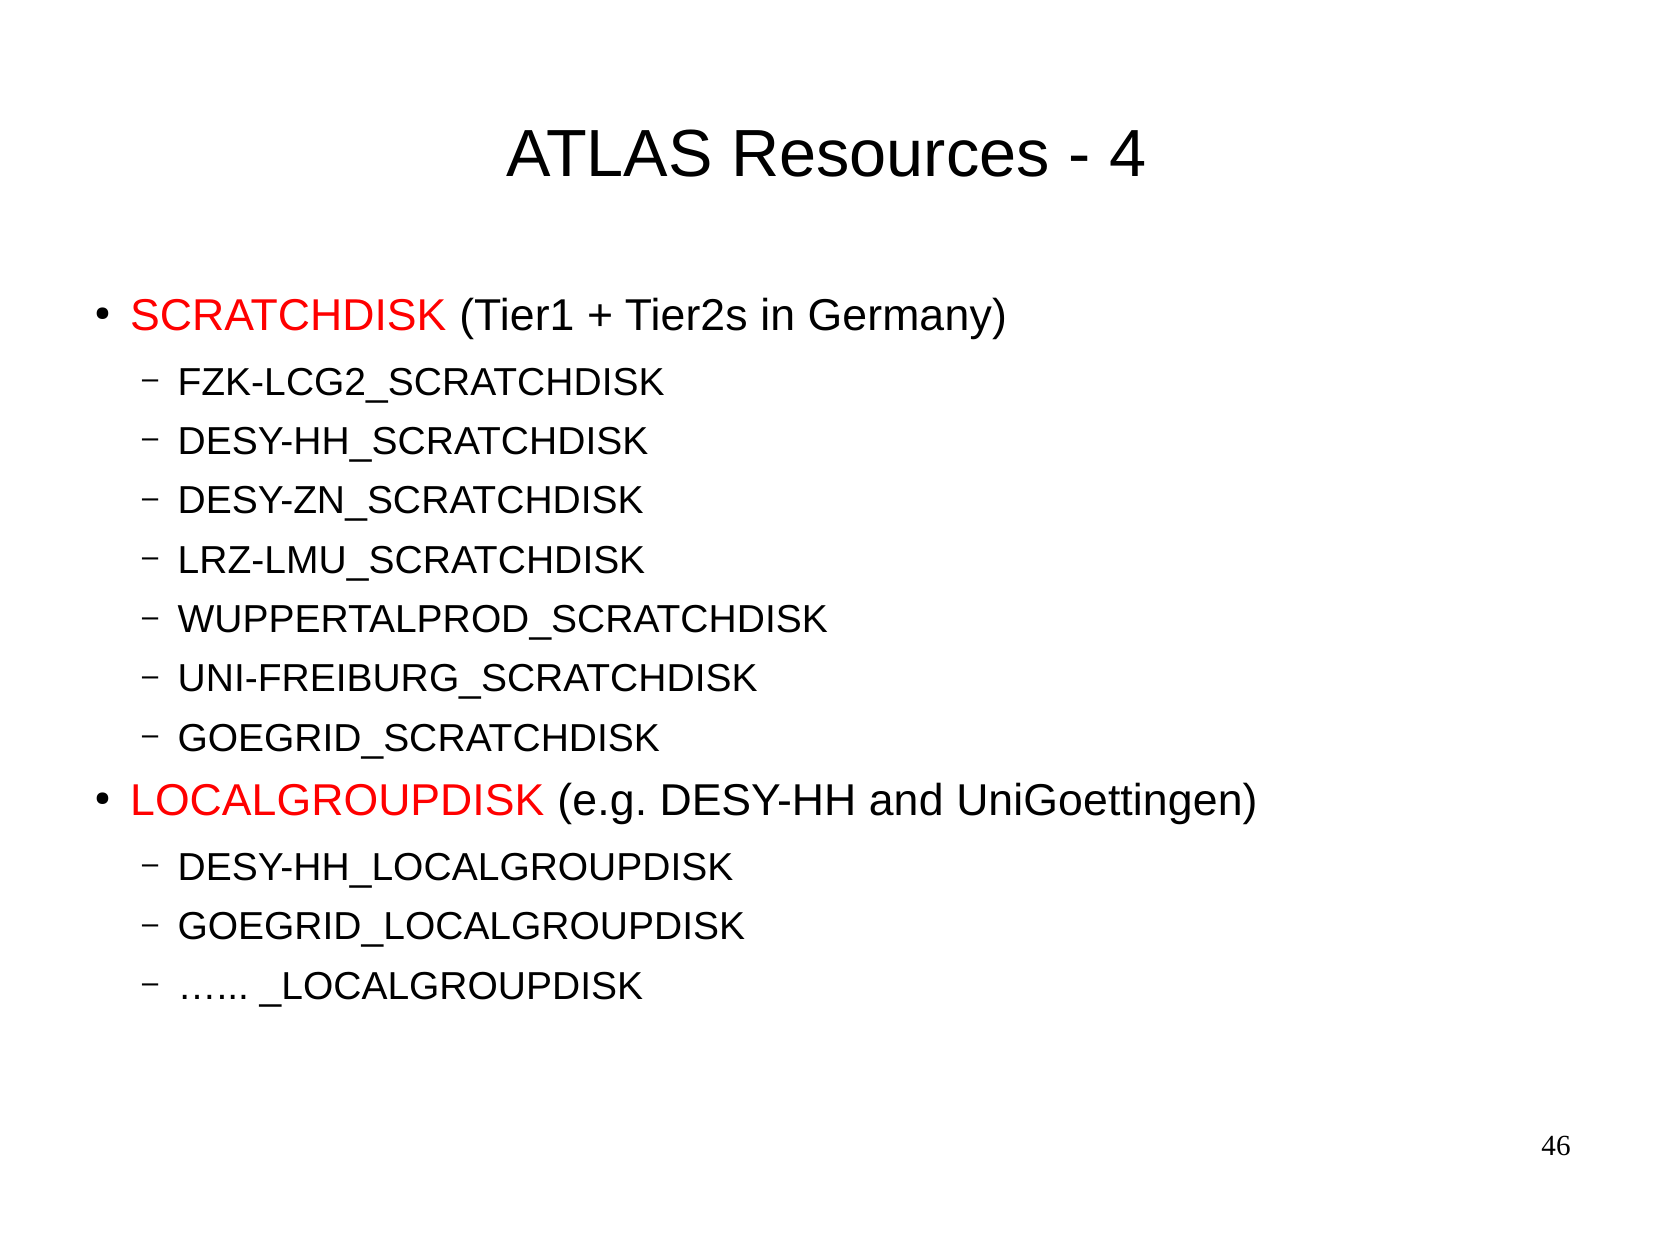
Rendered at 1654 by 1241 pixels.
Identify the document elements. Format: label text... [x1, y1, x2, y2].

title ATLAS Resources - 4 [82, 49, 1571, 257]
list SCRATCHDISK (Tier1 + Tier2s in Germany) FZK-LCG2_SCRATCHDISK DESY-HH_SCRATCHDISK DESY-ZN_SCRATCHDISK LRZ-LMU_SCRATCHDISK WUPPERTALPROD_SCRATCHDISK UNI-FREIBURG_SCRATCHDISK GOEGRID_SCRATCHDISK LOCALGROUPDISK (e.g. DESY-HH and UniGoettingen) DESY-HH_LOCALGROUPDISK GOEGRID_LOCALGROUPDISK …... _LOCALGROUPDISK [82, 290, 1571, 1010]
